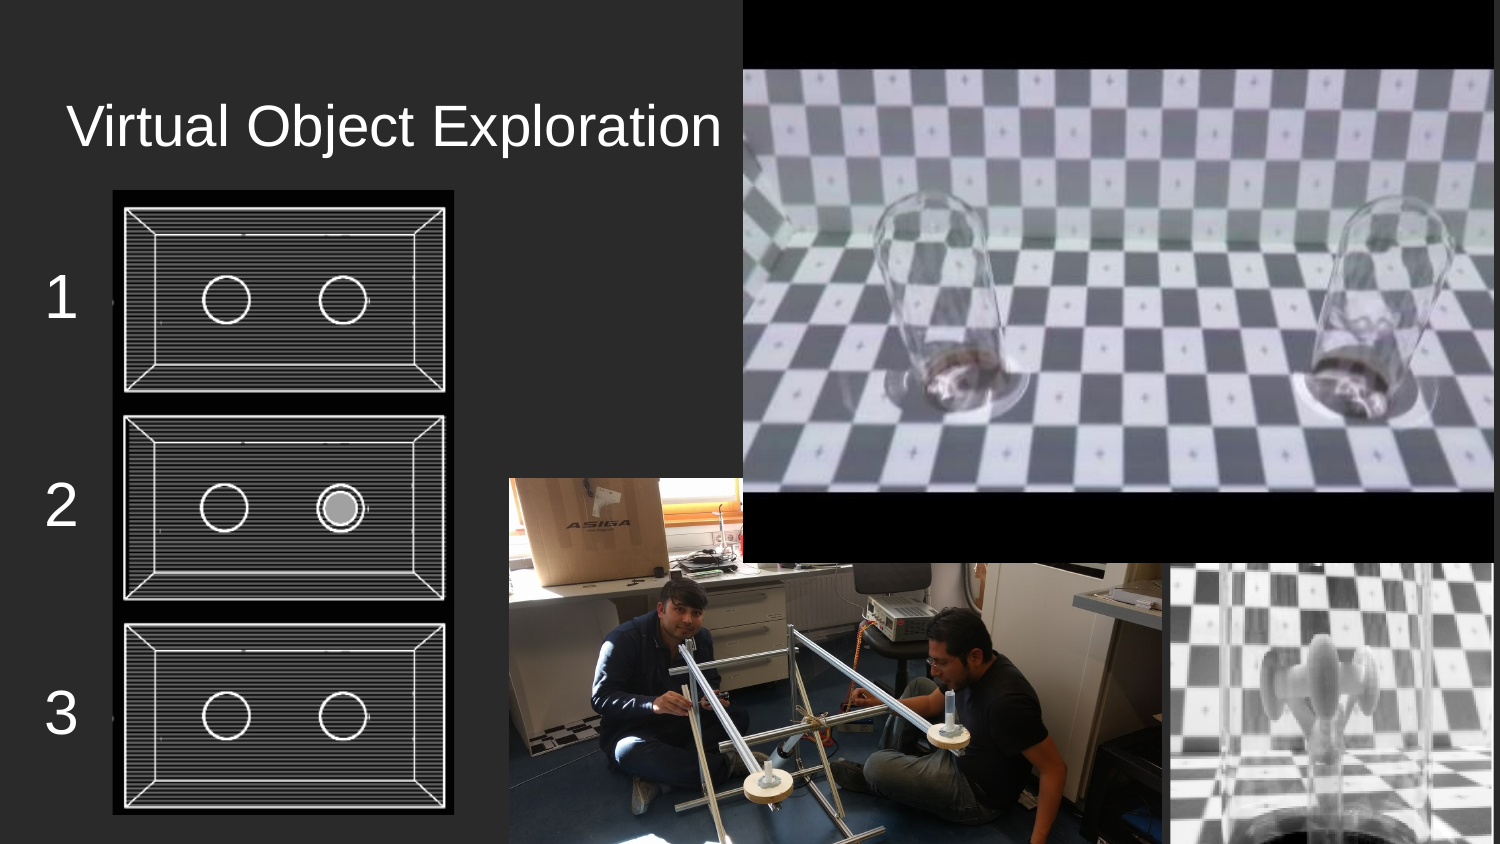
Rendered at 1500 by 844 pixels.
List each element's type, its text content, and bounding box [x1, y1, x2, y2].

title Virtual Object Exploration [51, 72, 743, 167]
picture [509, 0, 1494, 844]
text_box 3 [29, 657, 98, 765]
text_box 2 [29, 449, 98, 557]
text_box 1 [29, 241, 98, 349]
picture [112, 190, 455, 815]
